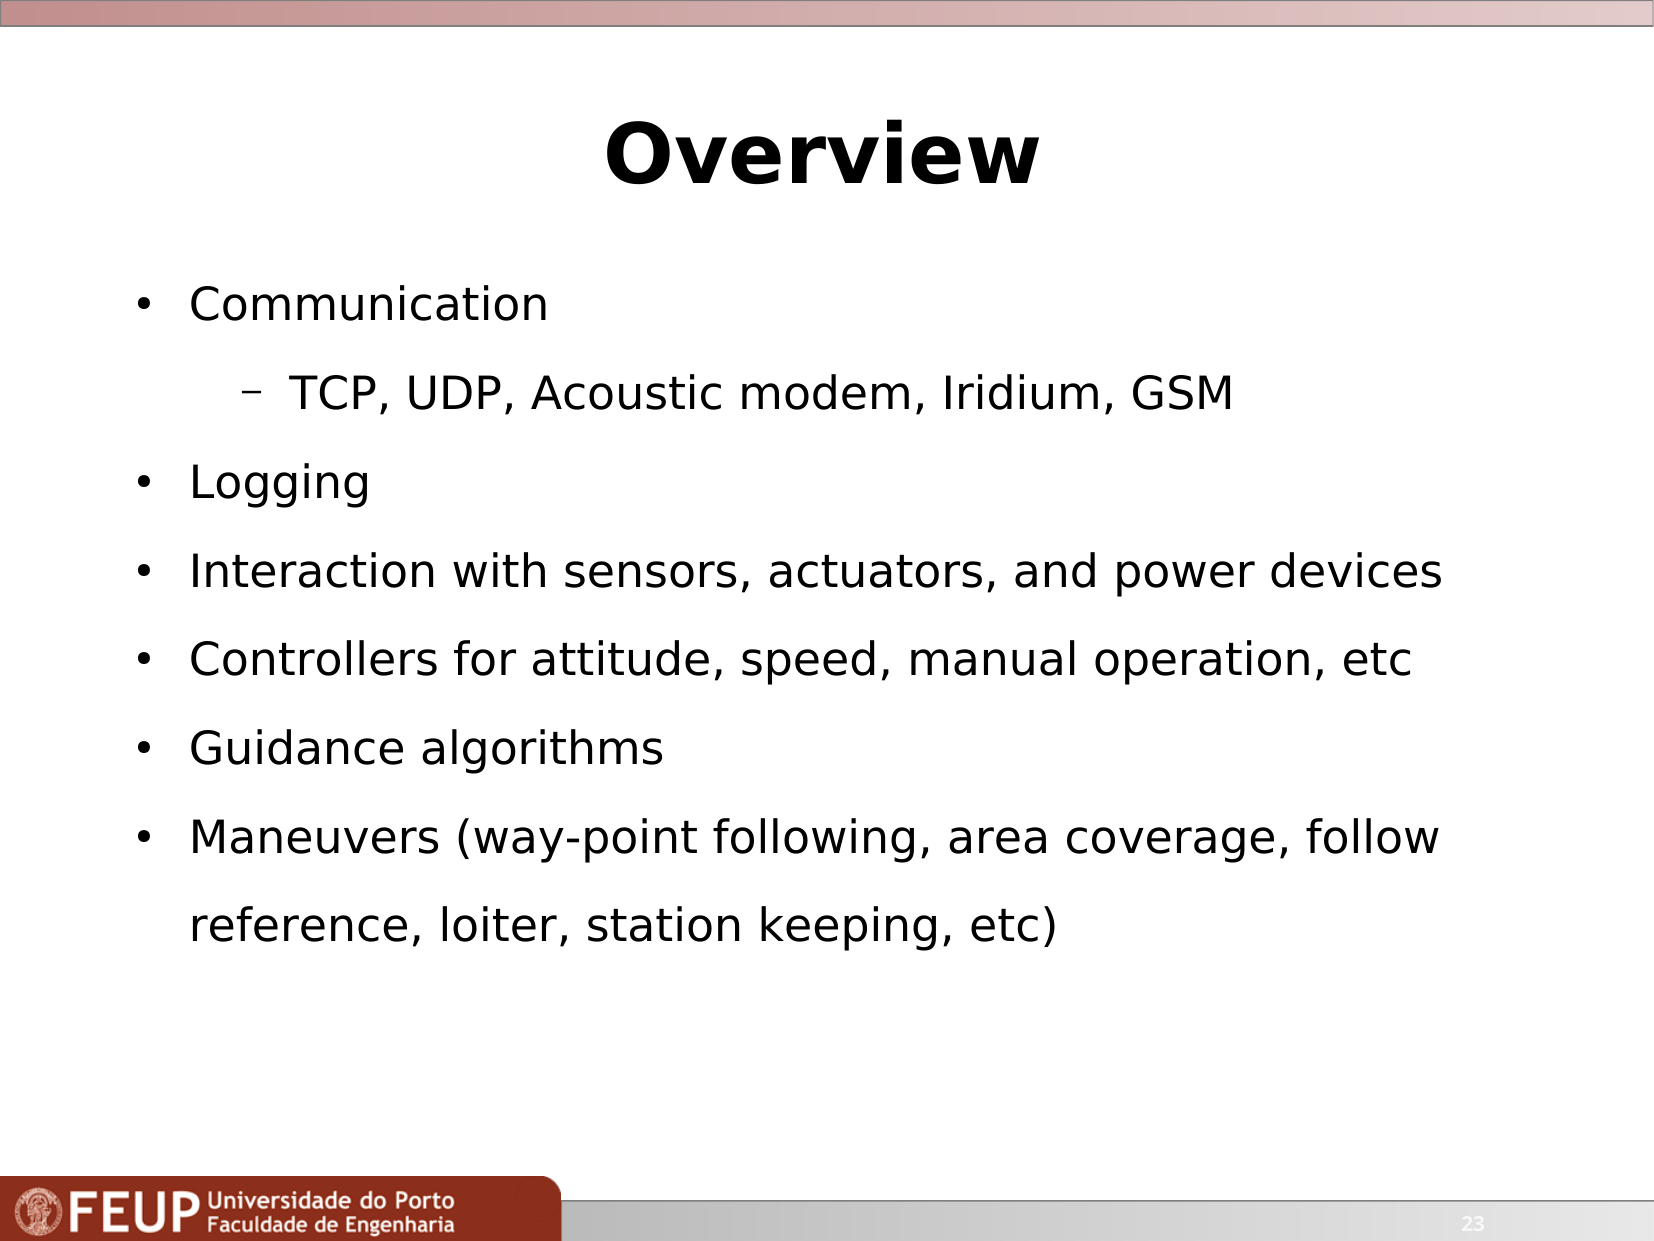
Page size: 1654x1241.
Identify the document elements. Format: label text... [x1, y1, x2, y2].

picture [0, 1176, 561, 1241]
title Overview [64, 70, 1582, 239]
list Communication TCP, UDP, Acoustic modem, Iridium, GSM Logging Interaction with sensors, actuators, and power devices Controllers for attitude, speed, manual operation, etc Guidance algorithms Maneuvers (way-point following, area coverage, follow reference, loiter, station keeping, etc) [118, 278, 1571, 998]
